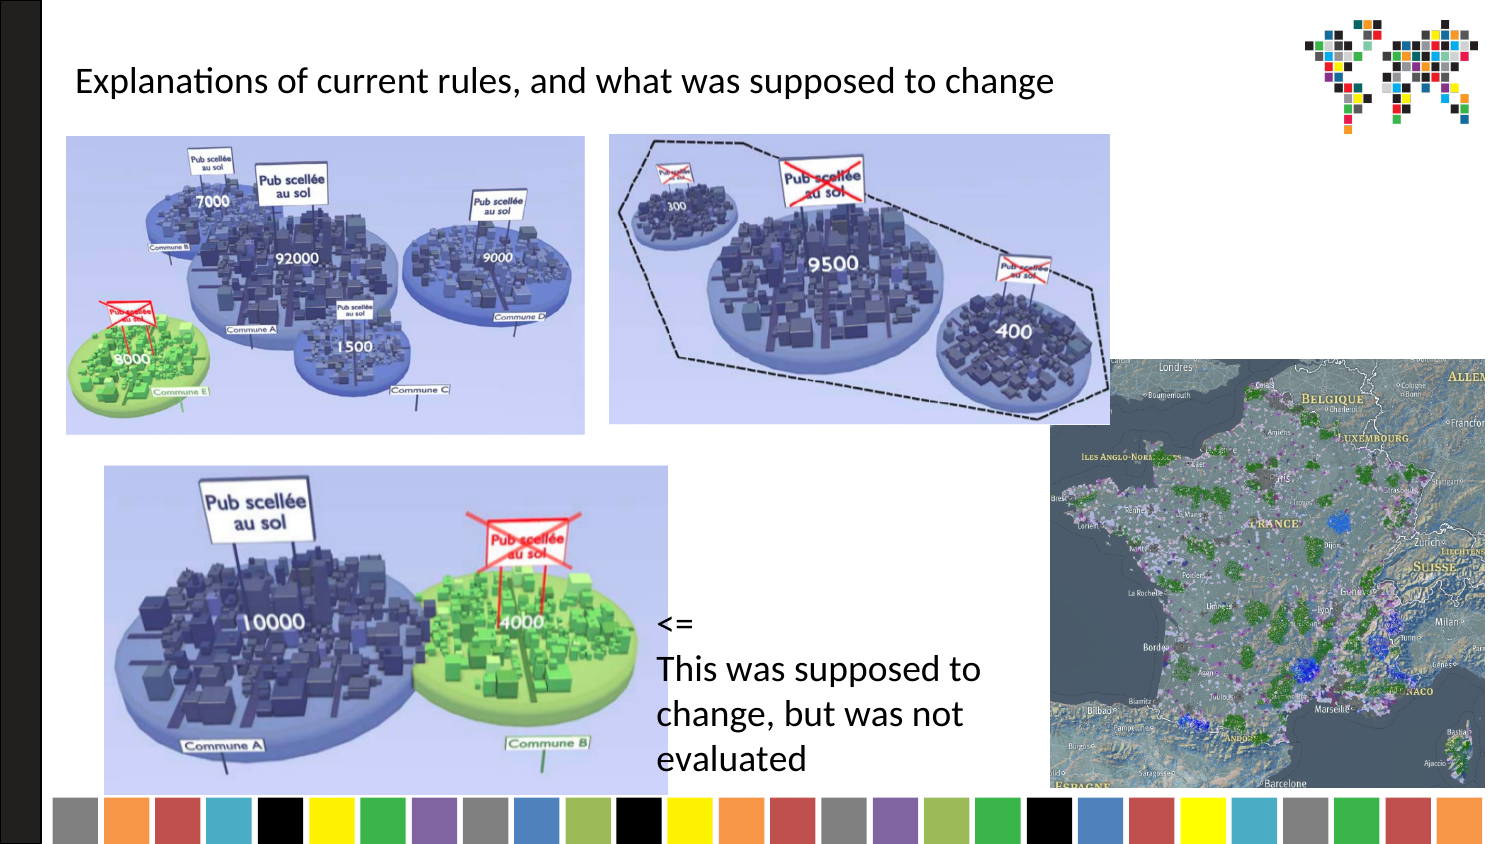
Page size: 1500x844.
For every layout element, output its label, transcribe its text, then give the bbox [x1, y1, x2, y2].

picture [66, 136, 585, 435]
picture [104, 465, 668, 795]
picture [661, 762, 668, 769]
text_box Explanations of current rules, and what was supposed to change [75, 8, 1296, 149]
text_box <= This was supposed to change, but was not evaluated [656, 667, 1017, 711]
picture [661, 711, 668, 724]
picture [609, 149, 1485, 788]
picture [1305, 20, 1478, 134]
